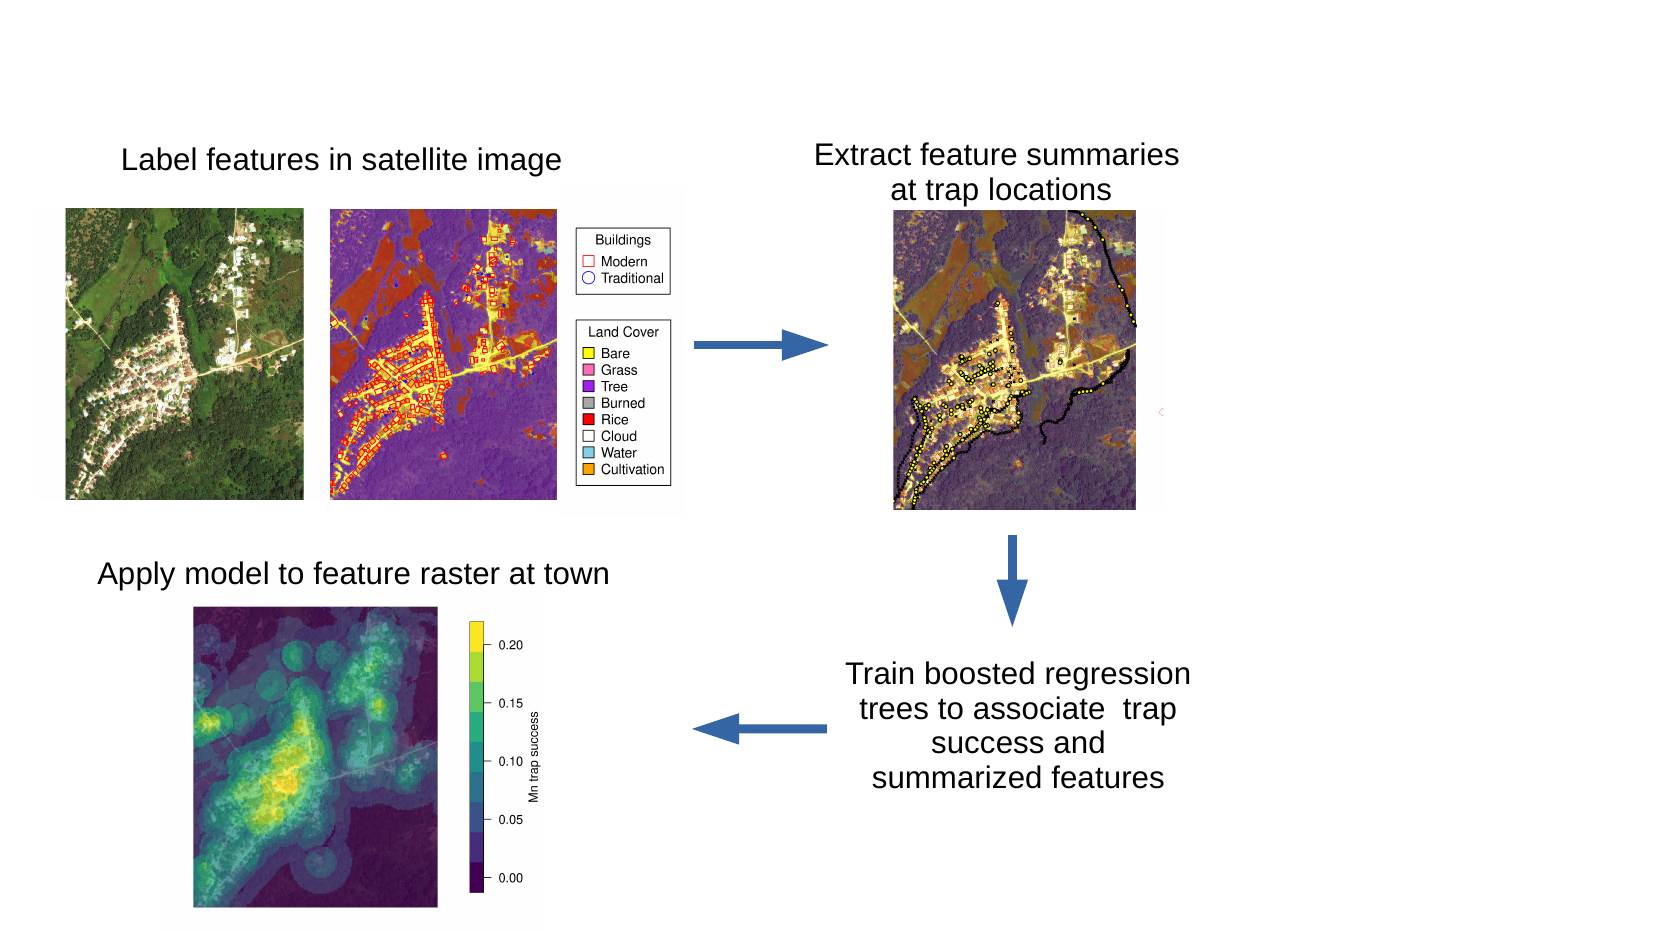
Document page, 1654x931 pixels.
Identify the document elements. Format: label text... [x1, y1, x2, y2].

picture [38, 185, 684, 516]
text_box Train boosted regression trees to associate trap success and summarized features [826, 648, 1211, 903]
picture [165, 633, 541, 931]
text_box Apply model to feature raster at town [82, 548, 719, 633]
picture [893, 214, 1164, 511]
text_box Extract feature summaries at trap locations [678, 129, 1316, 214]
text_box Label features in satellite image [106, 135, 586, 190]
